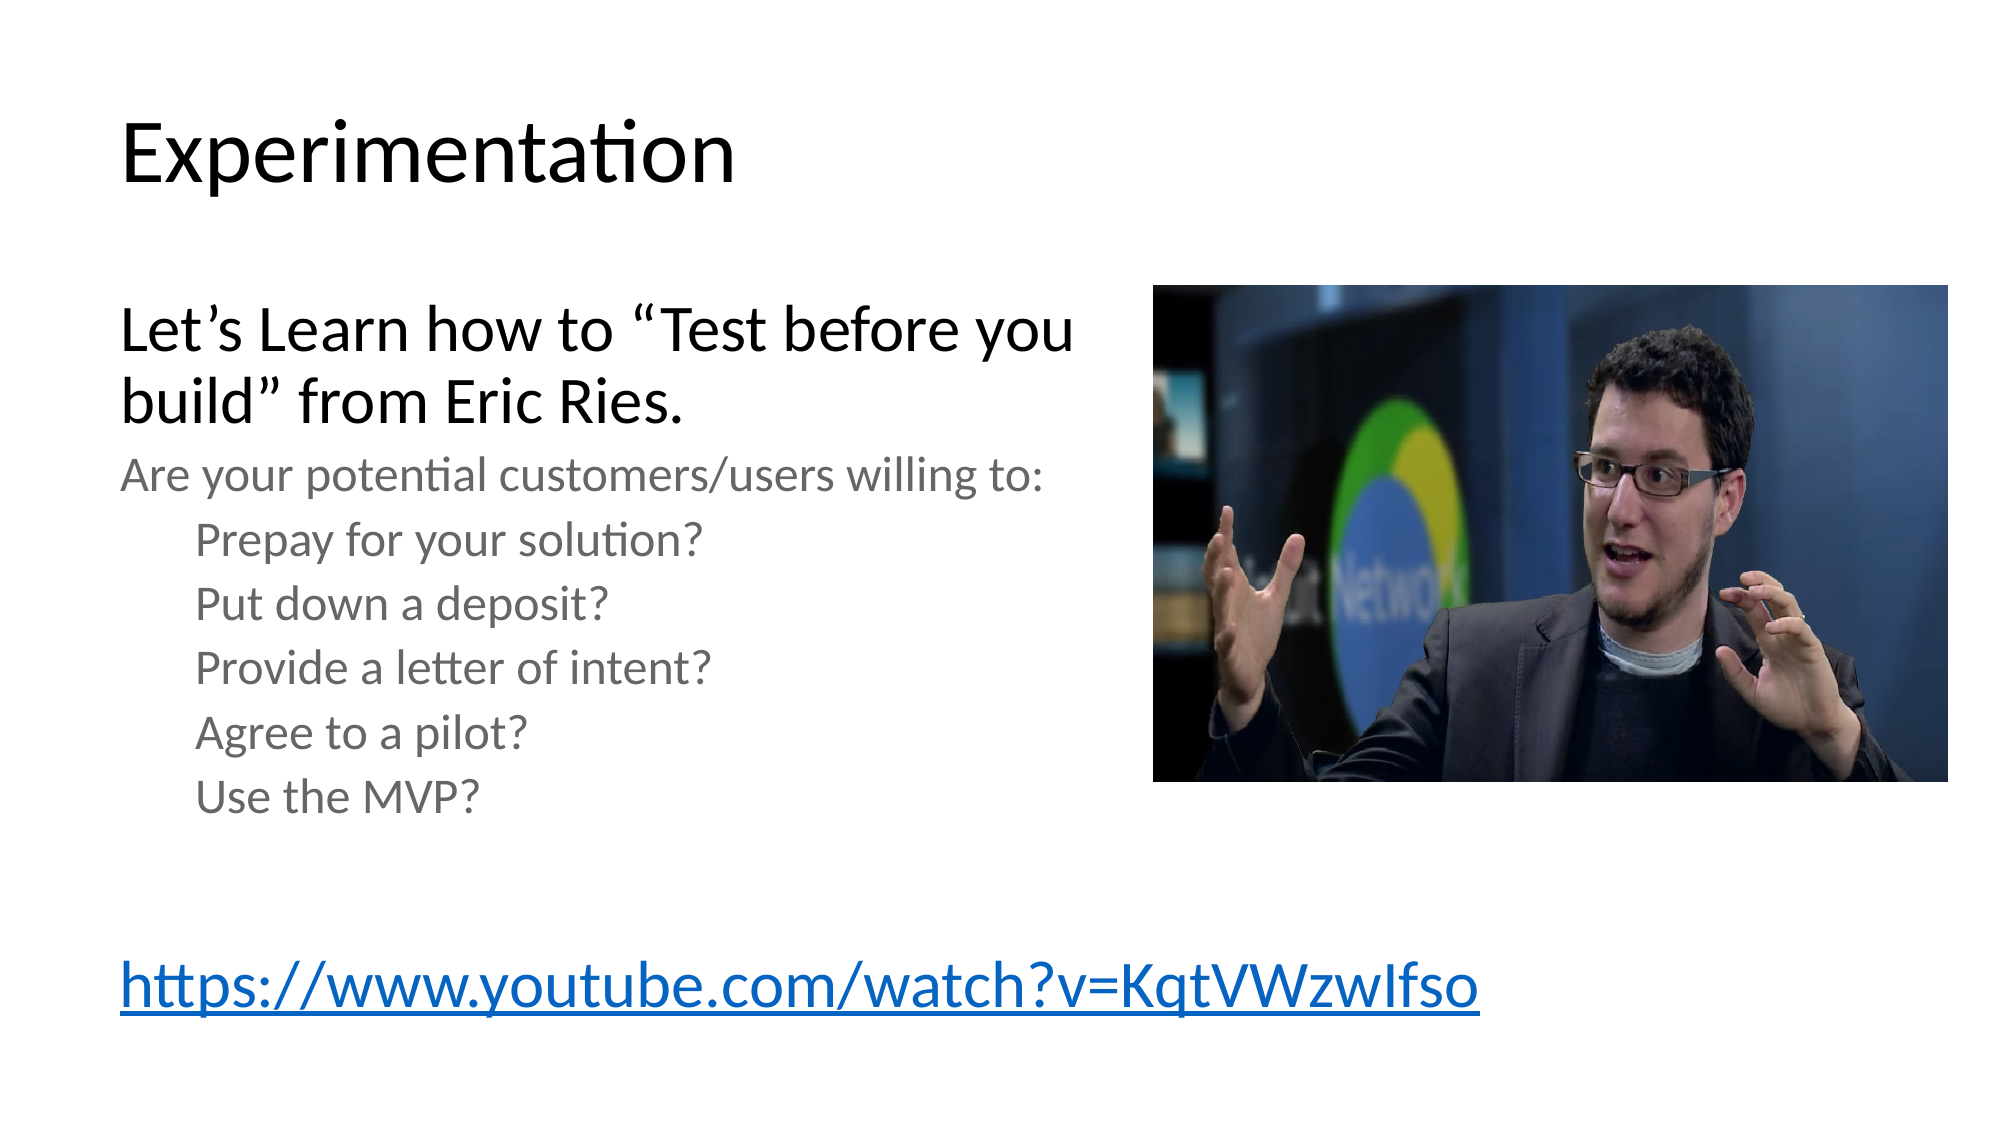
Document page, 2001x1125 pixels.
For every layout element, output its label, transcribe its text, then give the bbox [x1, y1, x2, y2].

title Experimentation [99, 45, 1900, 223]
picture [1153, 285, 1948, 782]
list https://www.youtube.com/watch?v=KqtVWzwIfso [99, 929, 2000, 1125]
list Let’s Learn how to “Test before you build” from Eric Ries. Are your potential customers/users willing to: Prepay for your solution? Put down a deposit? Provide a letter of intent? Agree to a pilot? Use the MVP? [99, 274, 1153, 834]
